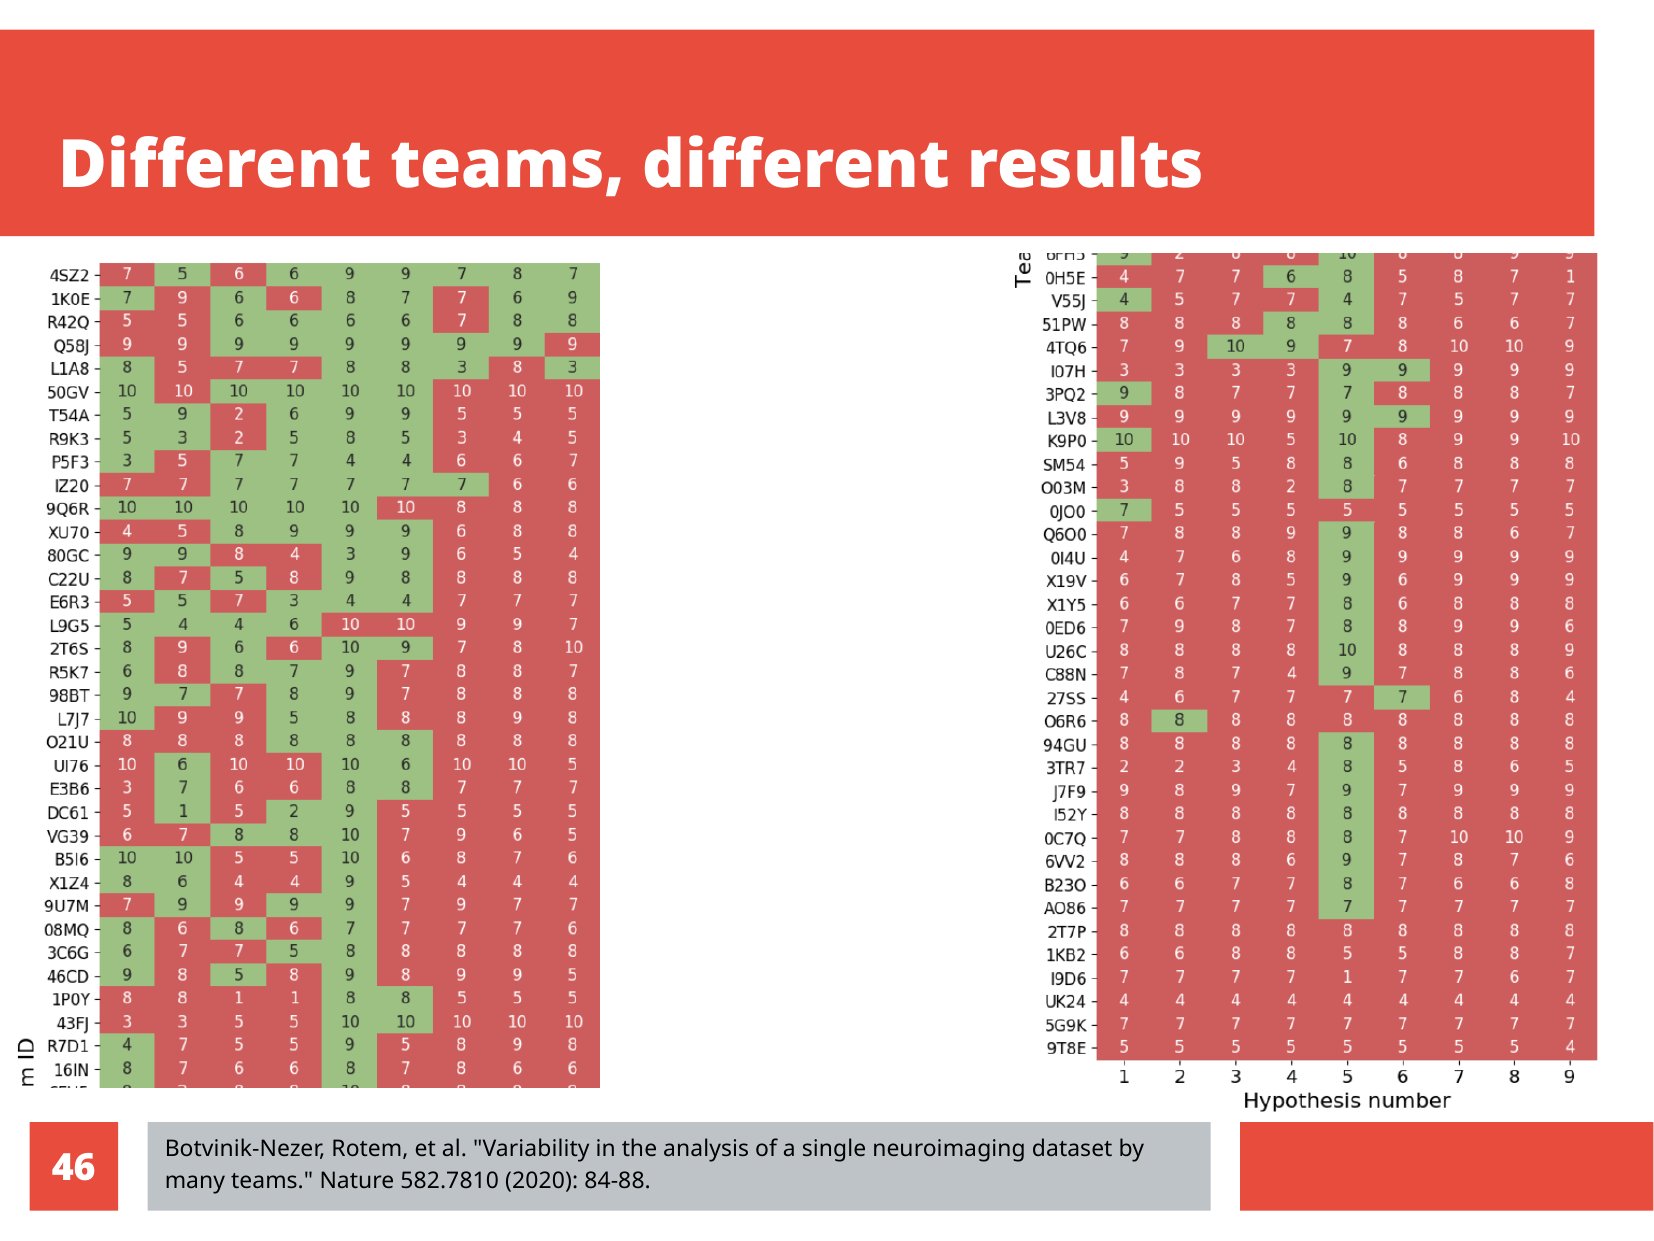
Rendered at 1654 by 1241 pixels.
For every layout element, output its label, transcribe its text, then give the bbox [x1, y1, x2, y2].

picture [1014, 253, 1598, 1112]
title Different teams, different results [59, 59, 1595, 207]
text_box Botvinik-Nezer, Rotem, et al. "Variability in the analysis of a single neuroimaging dataset by many teams." Nature 582.7810 (2020): 84-88. [150, 1125, 1201, 1201]
picture [17, 262, 601, 1088]
